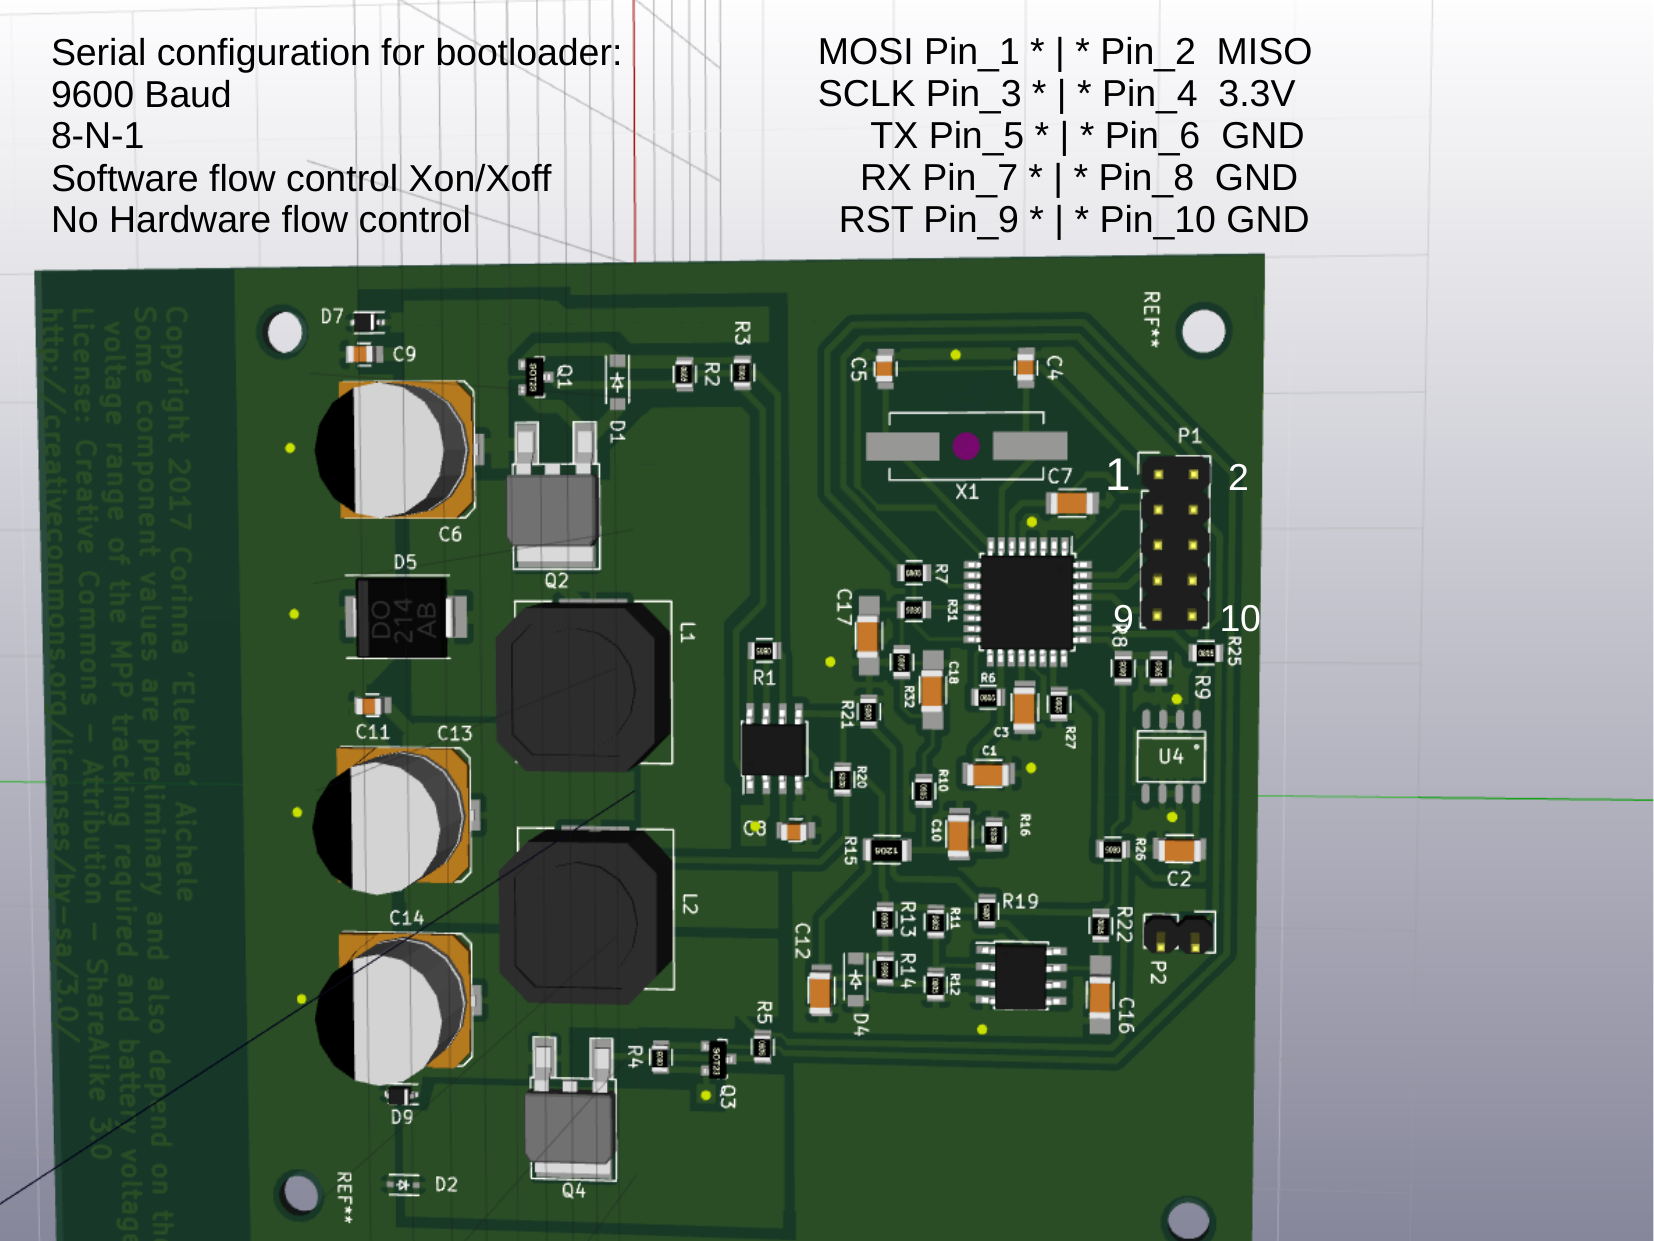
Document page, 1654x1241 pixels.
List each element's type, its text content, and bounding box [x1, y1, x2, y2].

picture [0, 0, 1654, 1241]
text_box 1 [1090, 441, 1146, 508]
text_box 10 [1204, 590, 1276, 648]
text_box MOSI Pin_1 * | * Pin_2 MISO SCLK Pin_3 * | * Pin_4 3.3V TX Pin_5 * | * Pin_6 GND RX Pin_7 * | * Pin_8 GND RST Pin_9 * | * Pin_10 GND [803, 23, 1394, 249]
text_box 9 [1098, 590, 1149, 648]
text_box Serial configuration for bootloader: 9600 Baud 8-N-1 Software flow control Xon/Xoff No Hardware flow control [36, 23, 638, 291]
text_box 2 [1213, 448, 1264, 506]
text_box [638, 104, 886, 168]
